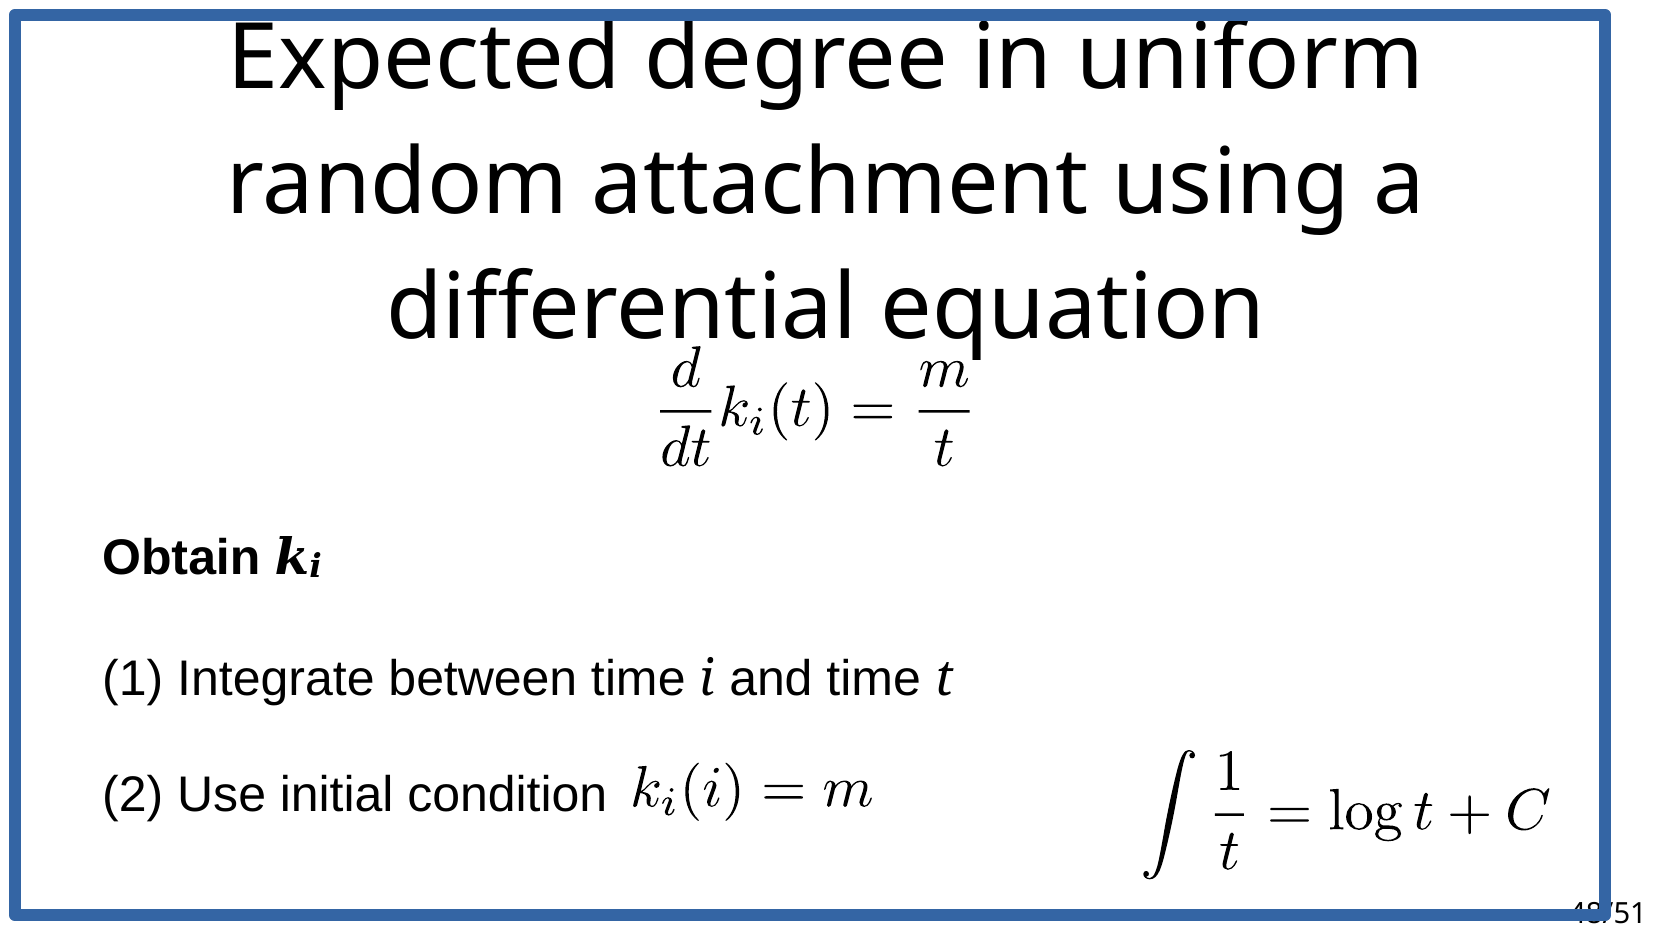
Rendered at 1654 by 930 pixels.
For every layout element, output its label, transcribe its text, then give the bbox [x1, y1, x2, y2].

text_box [660, 346, 970, 467]
title Expected degree in uniform random attachment using a differential equation [82, 24, 1571, 333]
text_box Obtain ki (1) Integrate between time i and time t (2) Use initial condition [87, 519, 1501, 830]
text_box [630, 762, 874, 821]
text_box [1140, 750, 1551, 880]
